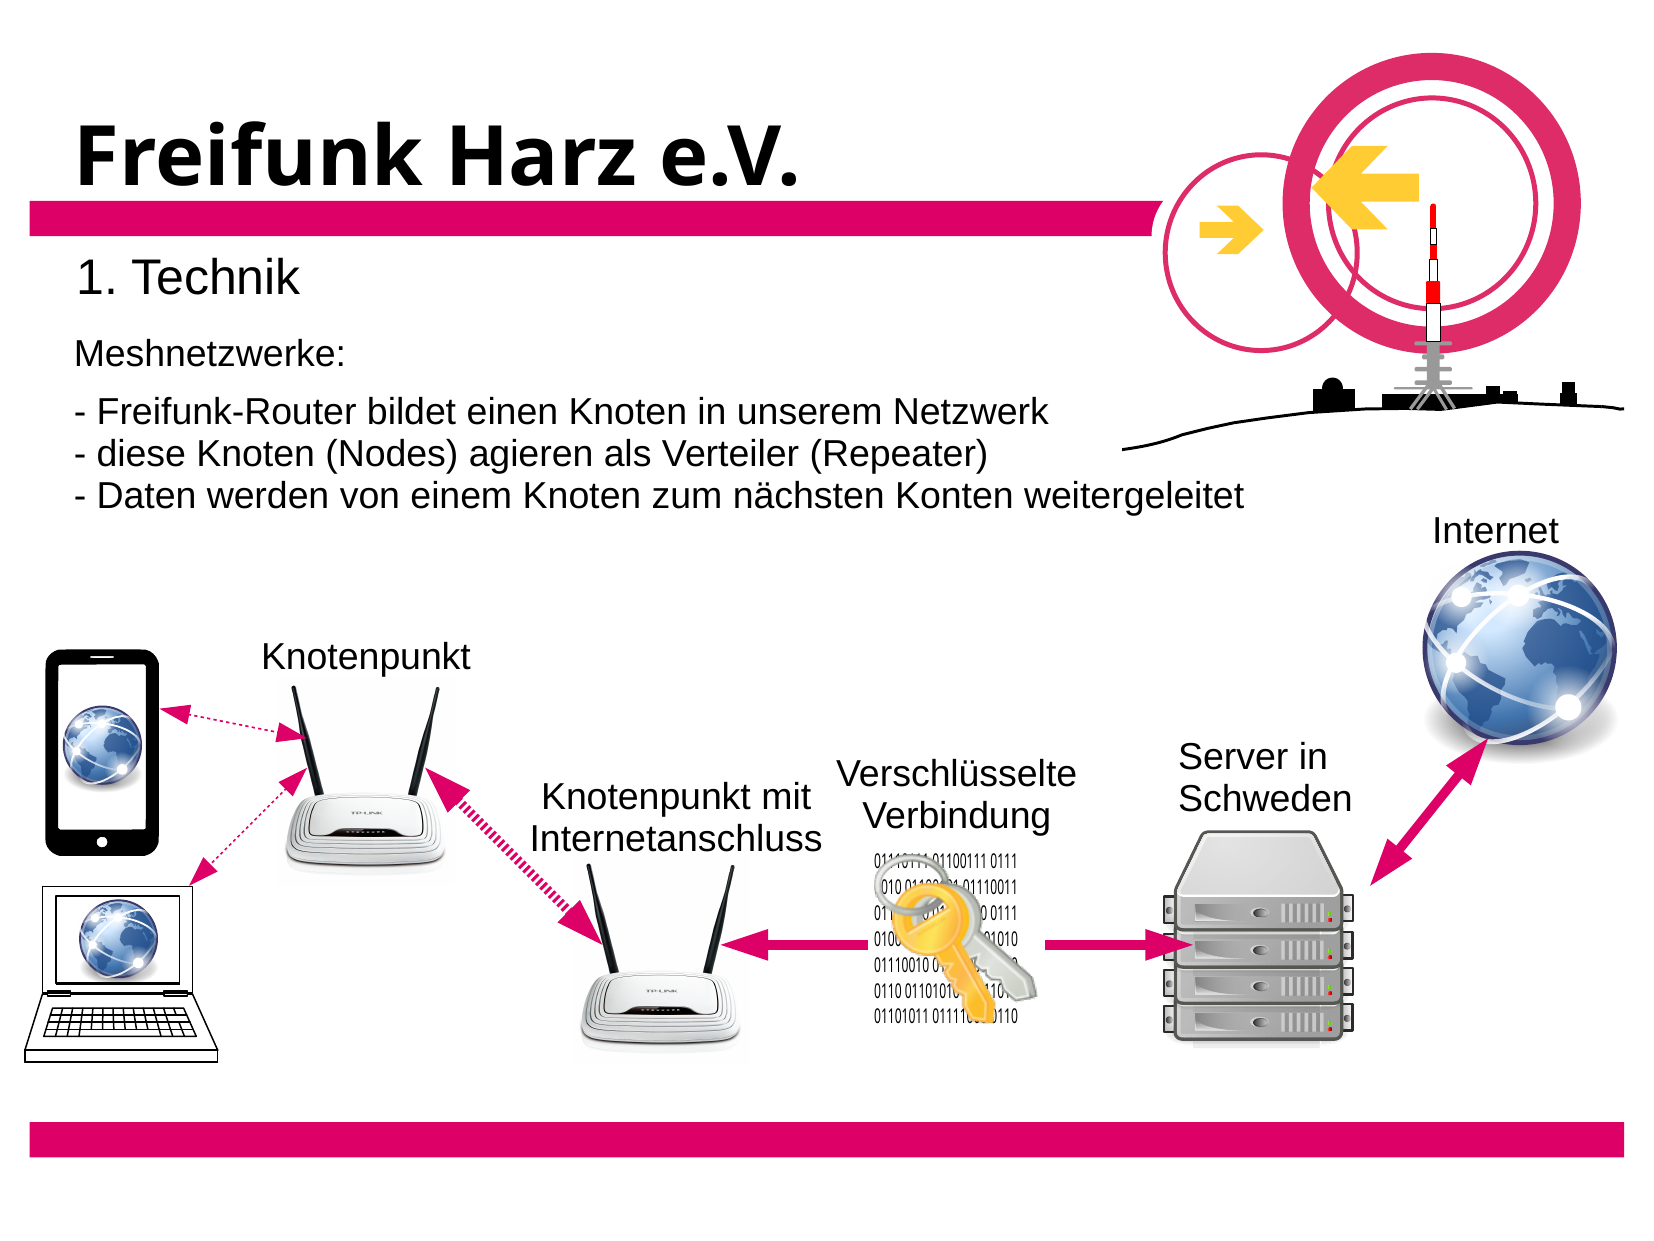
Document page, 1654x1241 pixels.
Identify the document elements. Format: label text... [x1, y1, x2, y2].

text_box Knotenpunkt mit Internetanschluss [513, 767, 602, 886]
text_box Verschlüsselte Verbindung [809, 744, 1105, 886]
text_box Knotenpunkt [218, 628, 514, 709]
picture [24, 885, 219, 1063]
subtitle 1. Technik [76, 218, 602, 324]
picture [277, 709, 455, 886]
picture [572, 206, 1635, 1241]
picture [44, 648, 160, 857]
text_box Internet [1418, 501, 1654, 559]
text_box Meshnetzwerke: - Freifunk-Router bildet einen Knoten in unserem Netzwerk - diese Knoten (Nodes) agieren als Verteiler (Repeater) - Daten werden von einem Knoten zum nächsten Konten weitergeleitet [59, 324, 602, 609]
